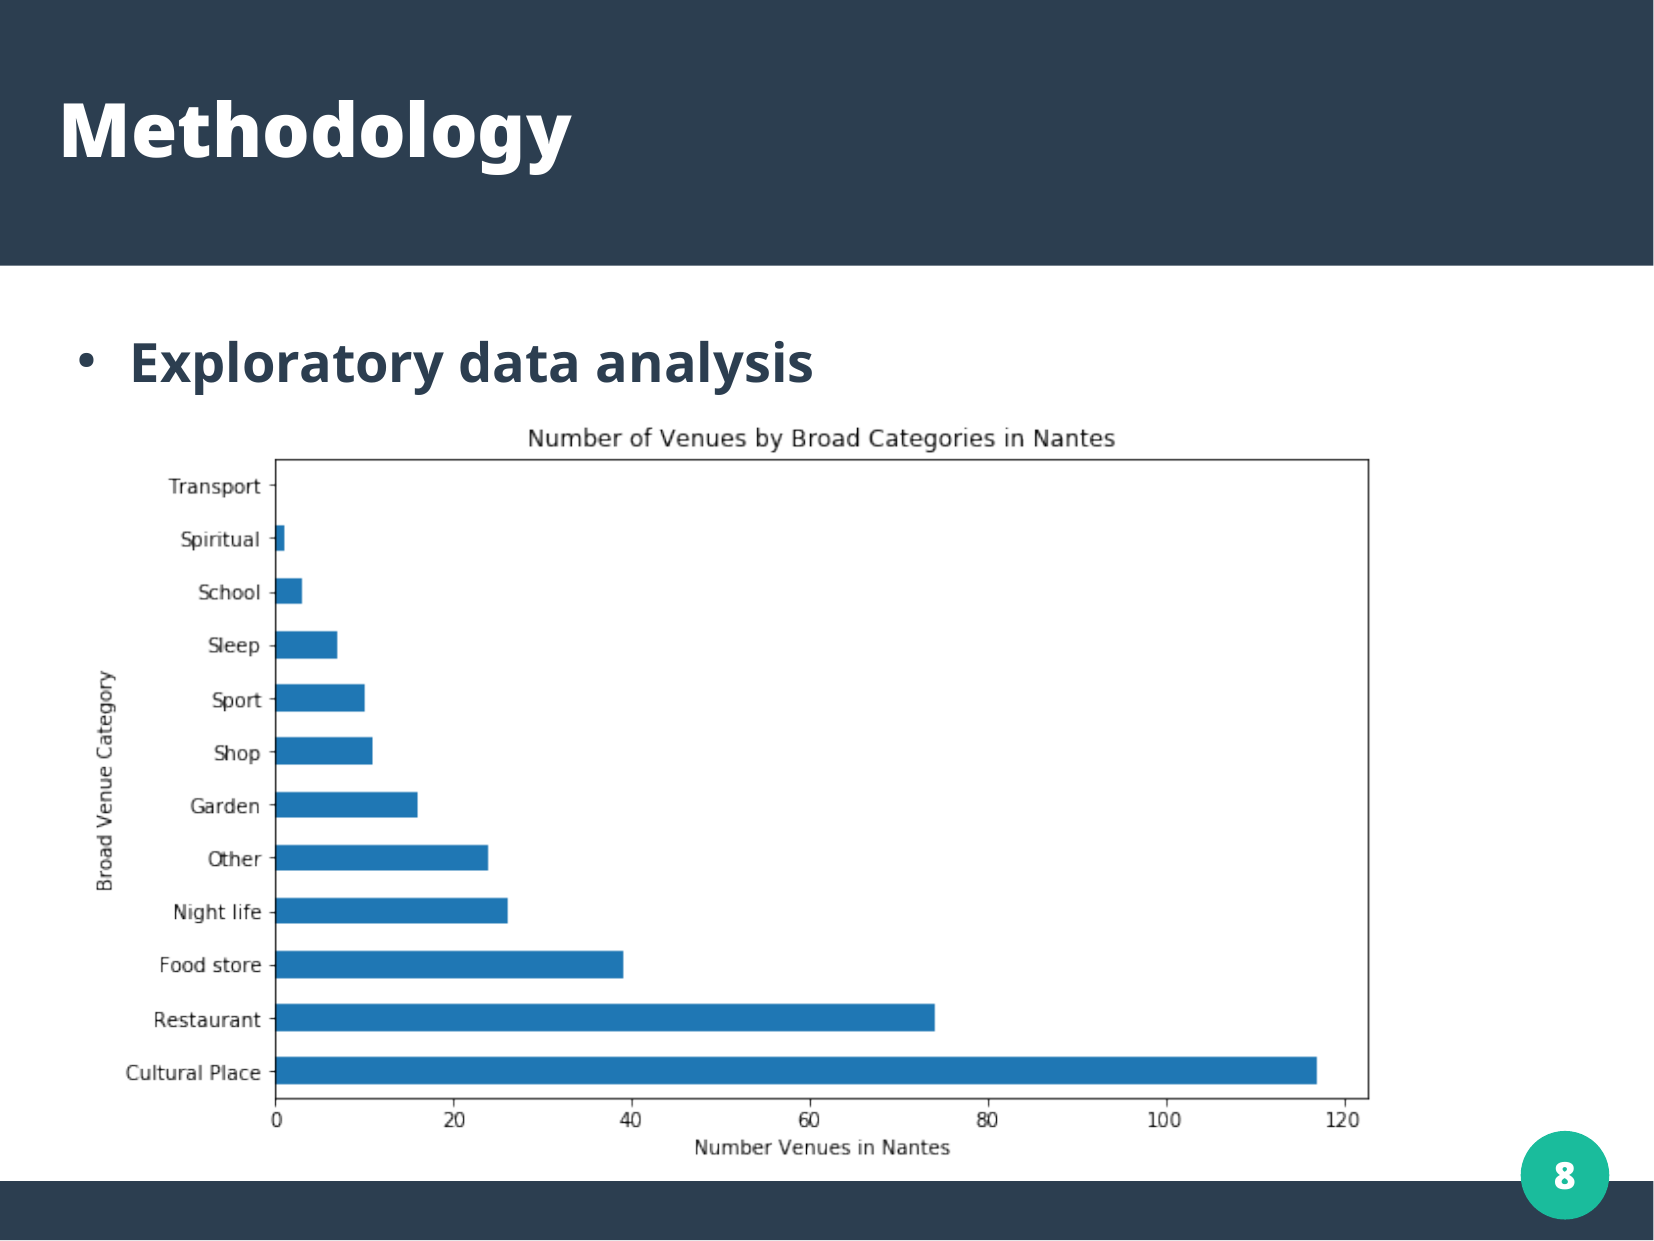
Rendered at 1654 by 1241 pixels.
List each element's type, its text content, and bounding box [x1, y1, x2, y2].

picture [85, 414, 1382, 1173]
list Exploratory data analysis [59, 324, 1595, 1152]
title Methodology [59, 49, 1595, 207]
